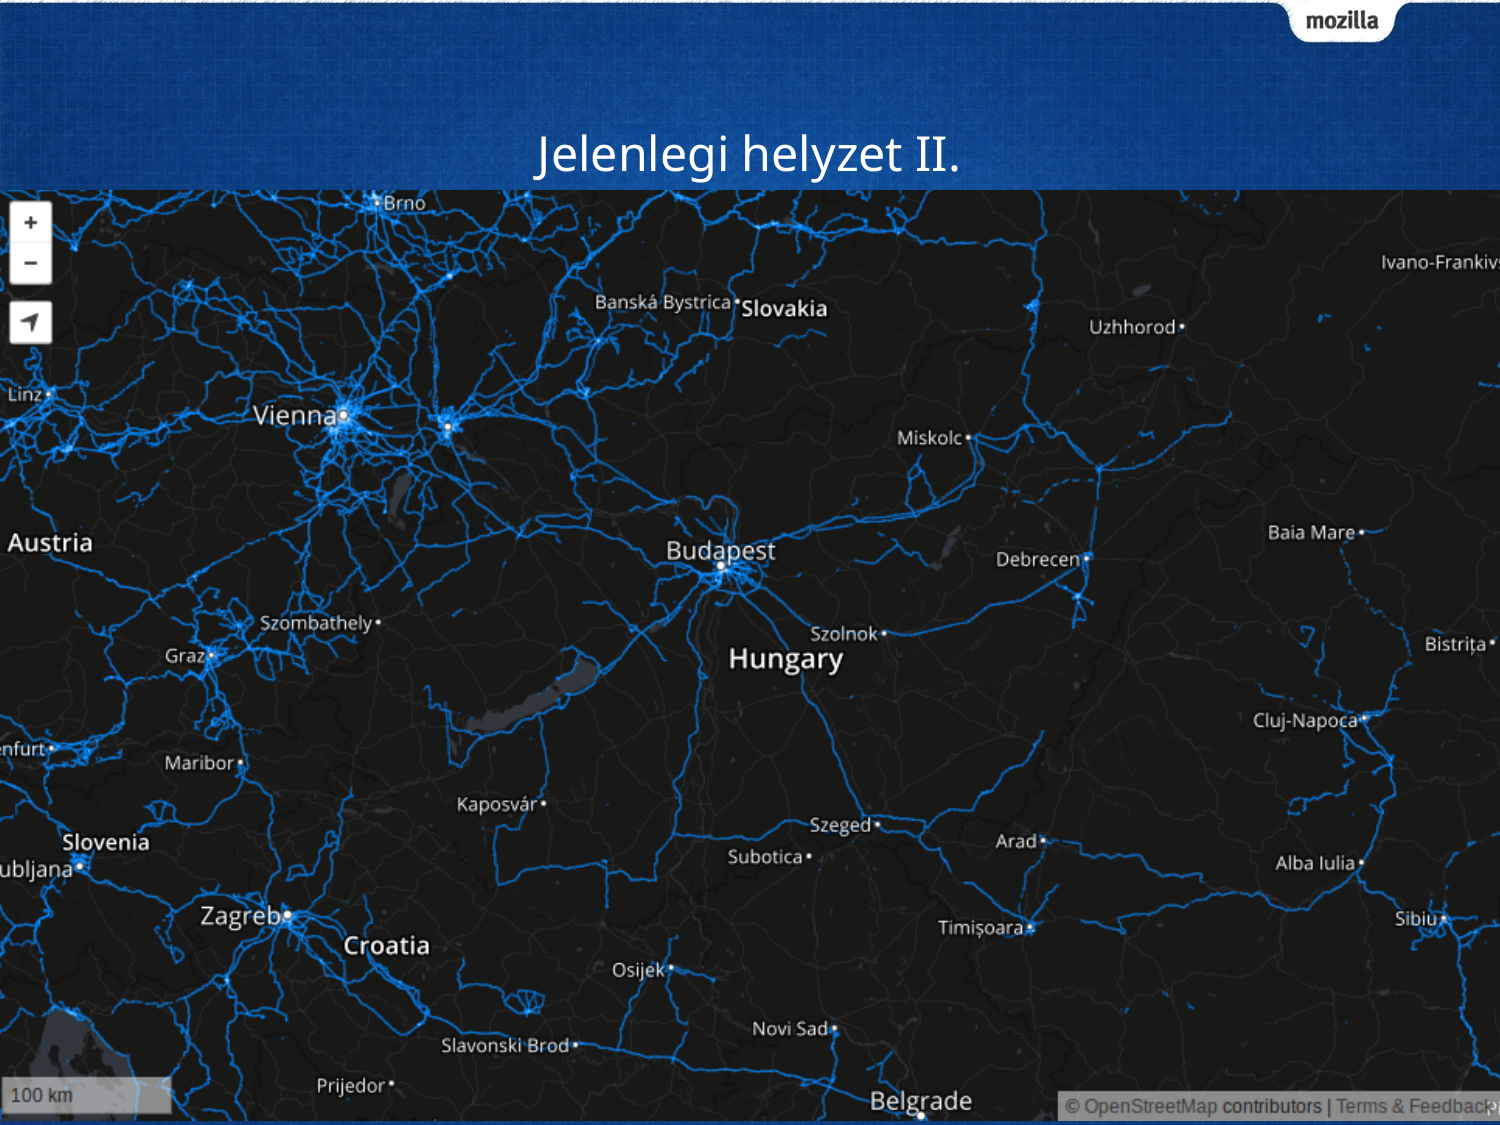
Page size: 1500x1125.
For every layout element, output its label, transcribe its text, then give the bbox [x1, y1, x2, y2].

title Jelenlegi helyzet II. [75, 45, 1425, 190]
picture [0, 0, 1500, 1125]
